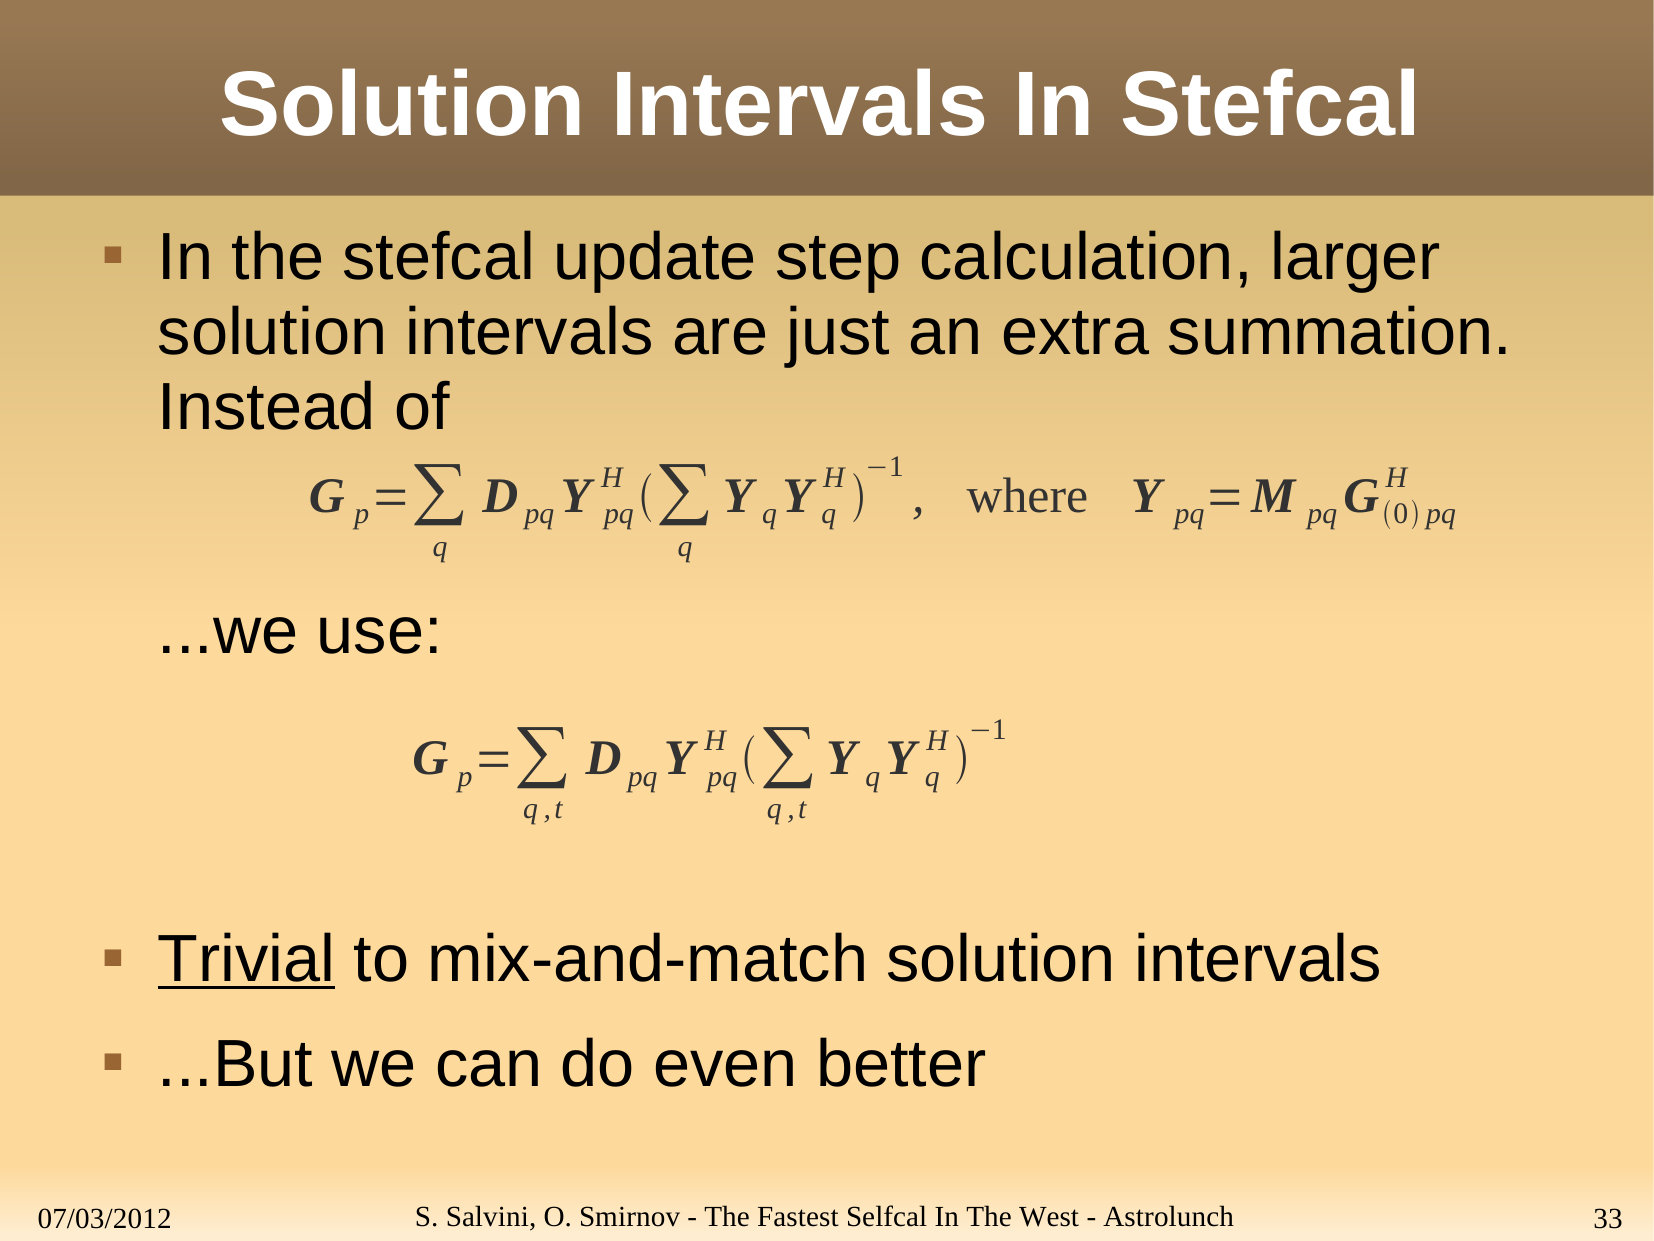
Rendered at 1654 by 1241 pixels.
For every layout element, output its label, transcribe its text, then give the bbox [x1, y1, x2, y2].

list In the stefcal update step calculation, larger solution intervals are just an extra summation. Instead of ...we use: Trivial to mix-and-match solution intervals ...But we can do even better [86, 219, 1576, 1101]
picture [0, 0, 1654, 1241]
chart [302, 450, 1463, 563]
chart [406, 712, 1013, 826]
title Solution Intervals In Stefcal [76, 7, 1565, 200]
